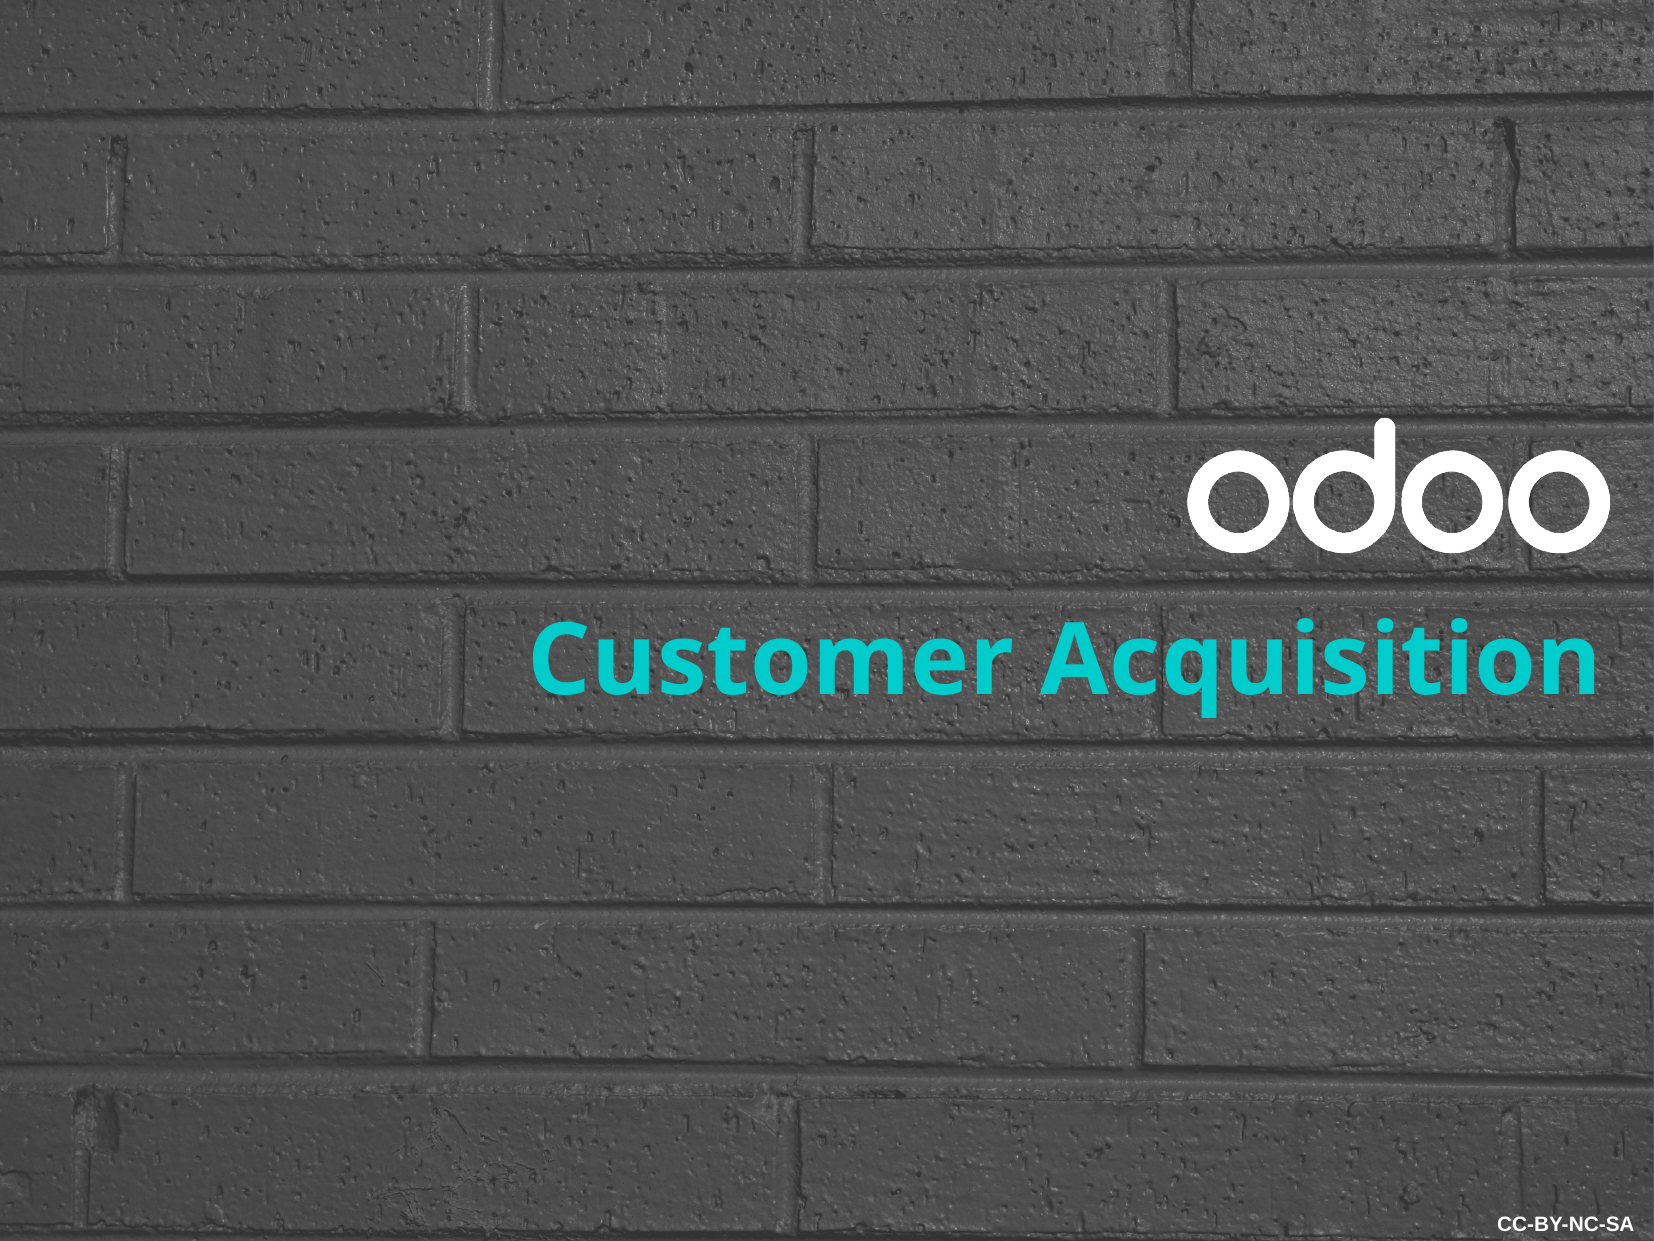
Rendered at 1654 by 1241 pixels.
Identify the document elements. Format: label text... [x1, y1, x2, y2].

text_box CC-BY-NC-SA [1482, 1204, 1654, 1241]
text_box Customer Acquisition [0, 580, 1619, 892]
picture [0, 0, 1654, 1241]
